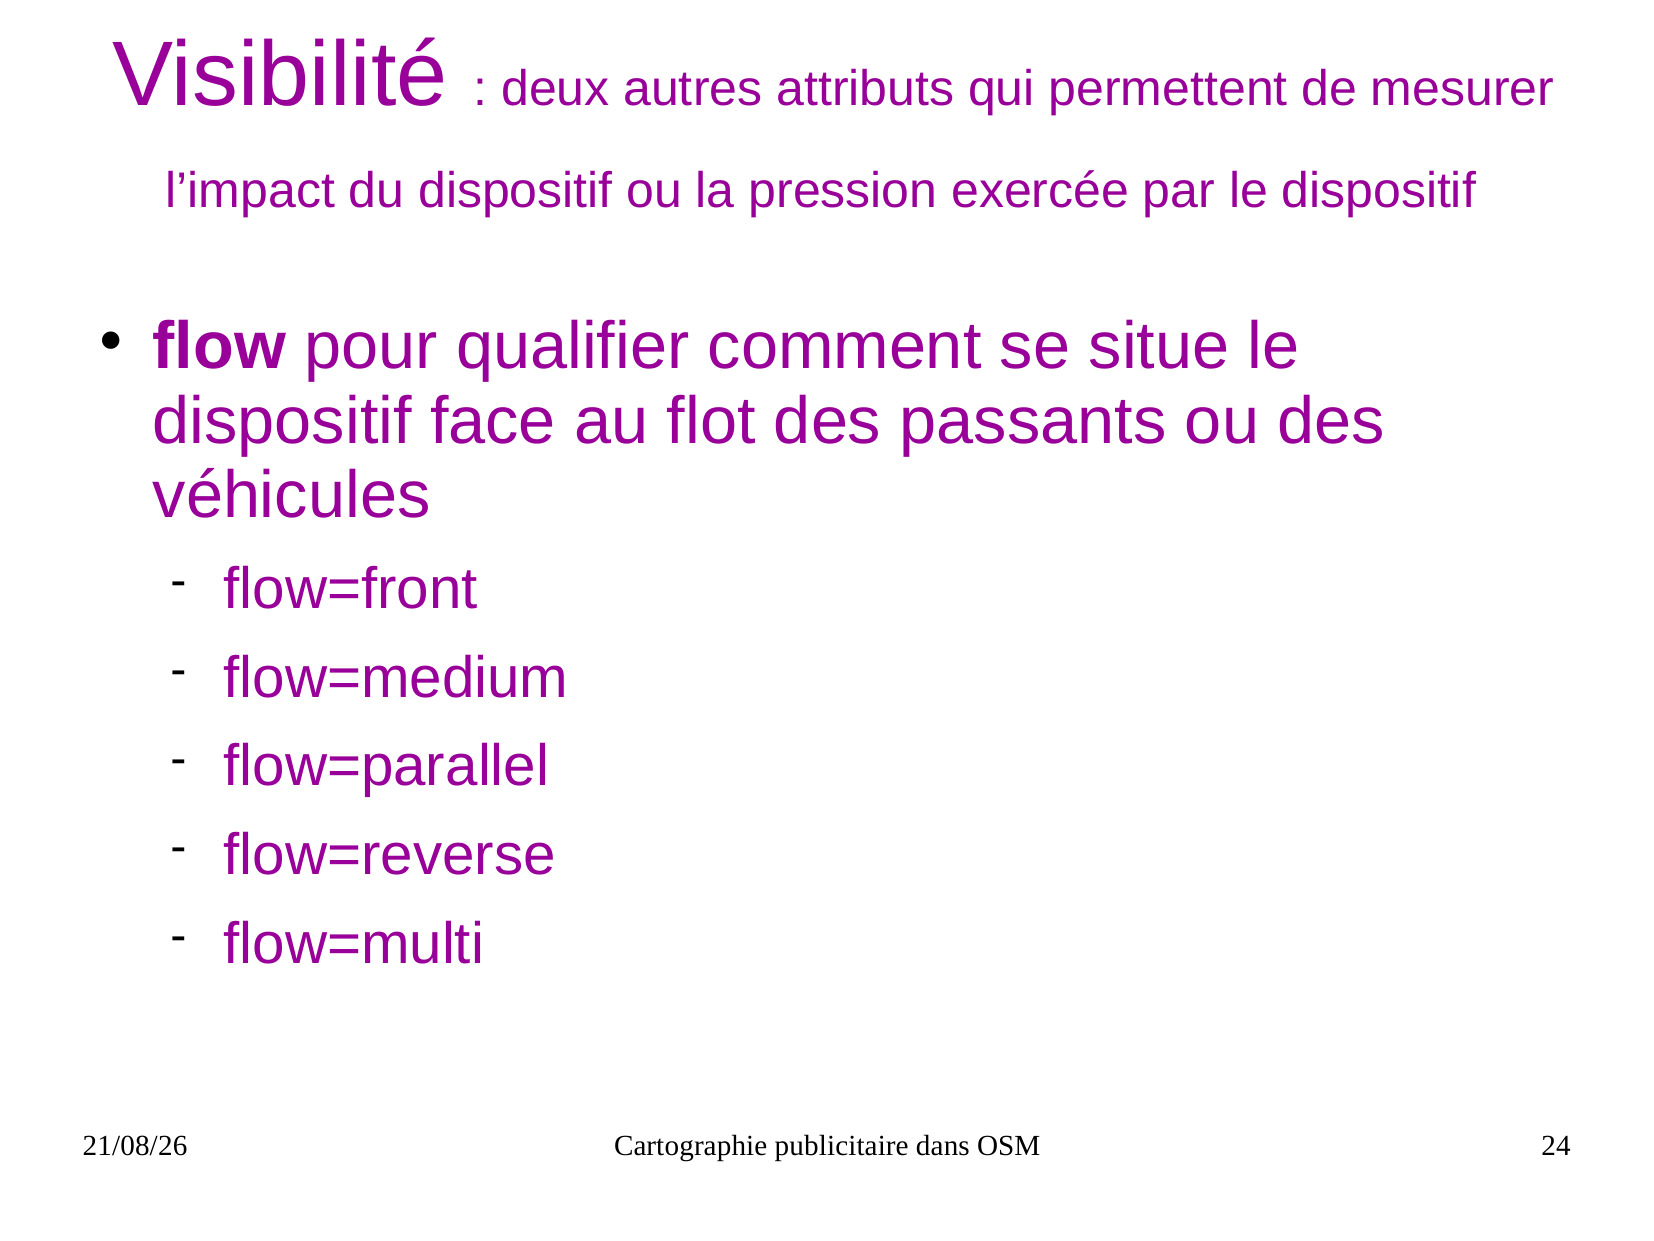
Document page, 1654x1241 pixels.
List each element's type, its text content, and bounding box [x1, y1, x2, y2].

title Visibilité : deux autres attributs qui permettent de mesurer l’impact du dispositif ou la pression exercée par le dispositif [90, 19, 1579, 225]
list flow pour qualifier comment se situe le dispositif face au flot des passants ou des véhicules flow=front flow=medium flow=parallel flow=reverse flow=multi [82, 195, 1571, 1096]
